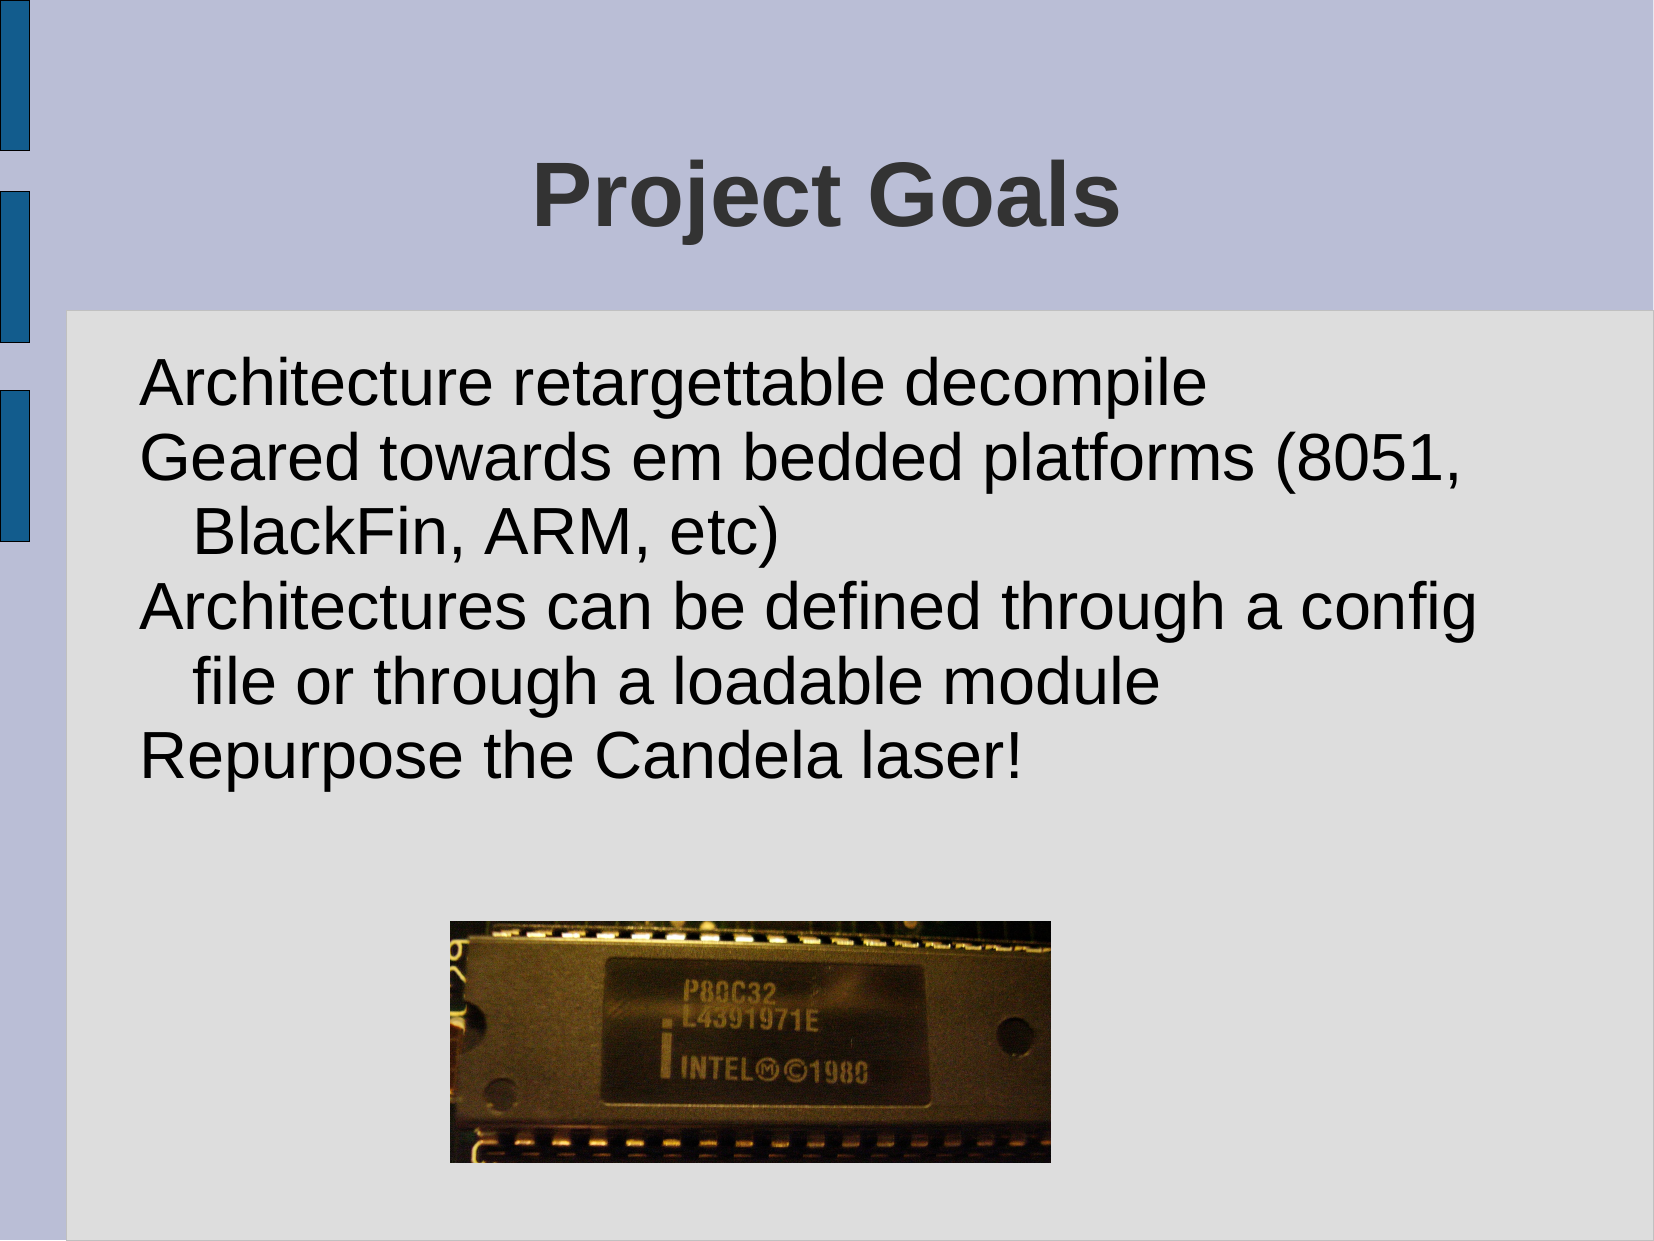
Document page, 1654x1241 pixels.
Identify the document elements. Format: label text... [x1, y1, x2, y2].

title Project Goals [121, 91, 1534, 299]
picture [450, 921, 1051, 1163]
list Architecture retargettable decompile Geared towards em bedded platforms (8051, BlackFin, ARM, etc) Architectures can be defined through a config file or through a loadable module Repurpose the Candela laser! [121, 344, 1534, 1112]
